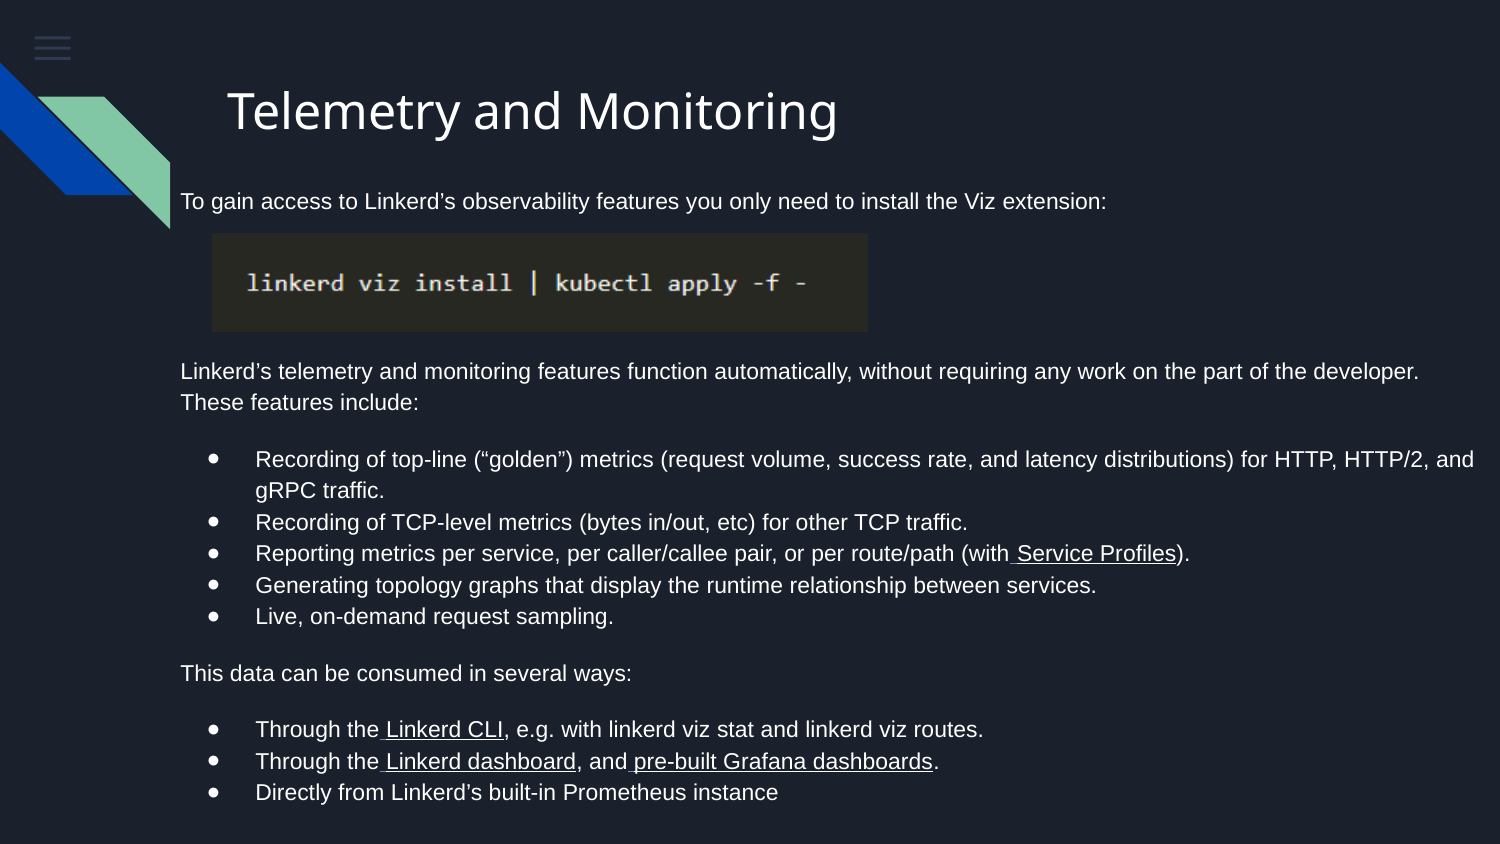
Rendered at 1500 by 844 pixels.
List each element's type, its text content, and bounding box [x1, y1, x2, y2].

title Telemetry and Monitoring [212, 64, 1368, 167]
picture [212, 233, 868, 332]
text_box To gain access to Linkerd’s observability features you only need to install the Viz extension: Linkerd’s telemetry and monitoring features function automatically, without requiring any work on the part of the developer. These features include: Recording of top-line (“golden”) metrics (request volume, success rate, and latency distributions) for HTTP, HTTP/2, and gRPC traffic. Recording of TCP-level metrics (bytes in/out, etc) for other TCP traffic. Reporting metrics per service, per caller/callee pair, or per route/path (with Service Profiles). Generating topology graphs that display the runtime relationship between services. Live, on-demand request sampling. This data can be consumed in several ways: Through the Linkerd CLI, e.g. with linkerd viz stat and linkerd viz routes. Through the Linkerd dashboard, and pre-built Grafana dashboards. Directly from Linkerd’s built-in Prometheus instance [165, 167, 1492, 821]
